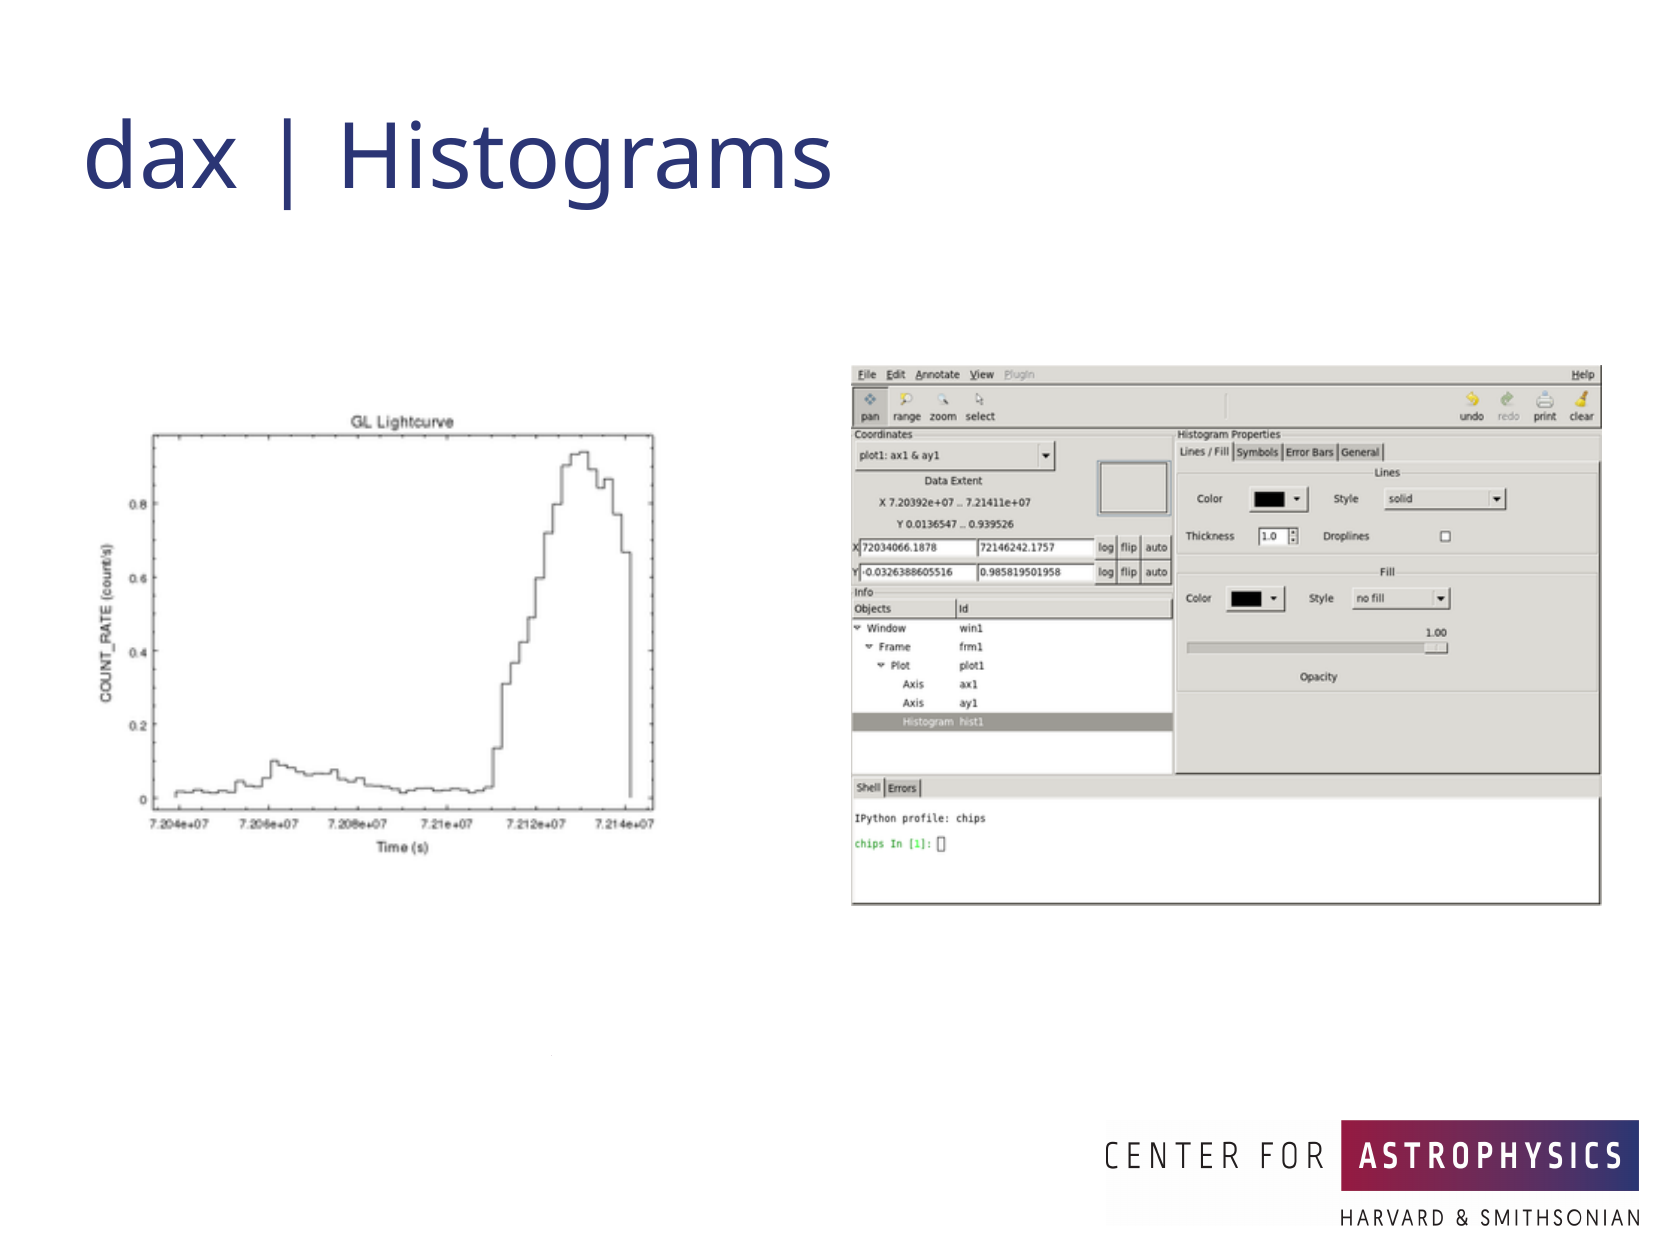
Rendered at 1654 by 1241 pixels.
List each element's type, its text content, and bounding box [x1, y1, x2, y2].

picture [53, 385, 721, 887]
picture [1106, 1120, 1639, 1226]
picture [851, 365, 1602, 906]
title dax | Histograms [82, 49, 1571, 257]
